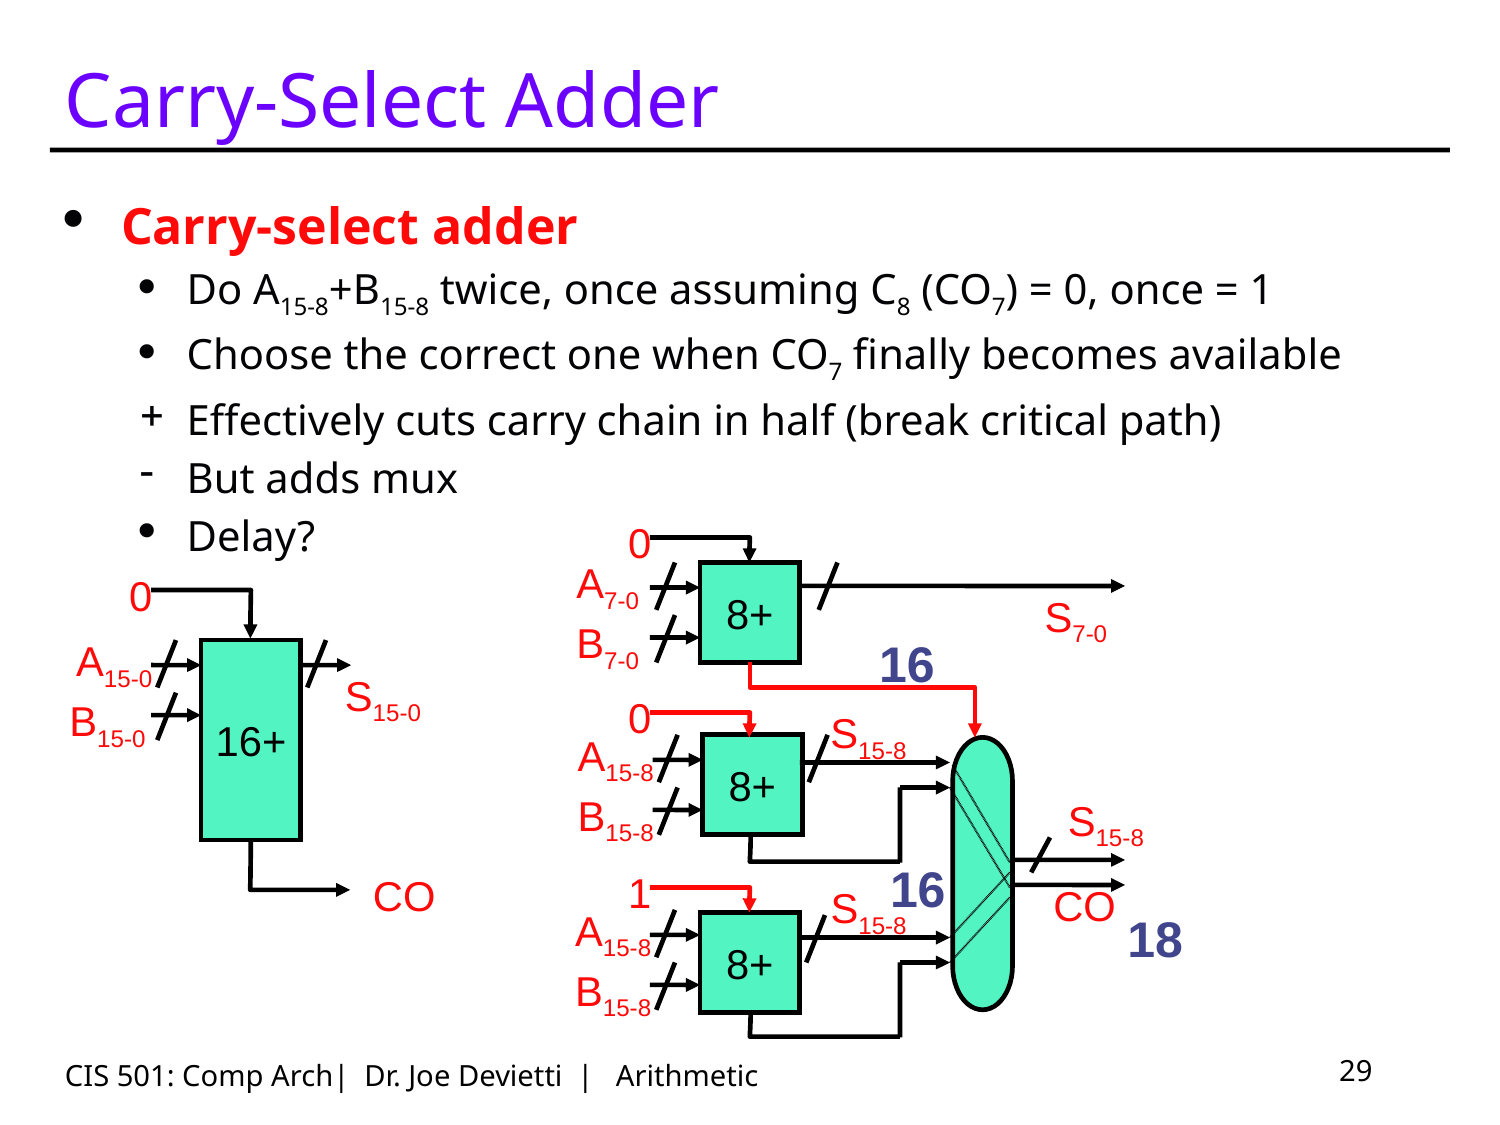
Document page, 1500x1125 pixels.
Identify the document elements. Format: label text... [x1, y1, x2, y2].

text_box 16 [875, 849, 961, 925]
text_box S7-0 [1029, 583, 1123, 655]
text_box 1 [613, 859, 667, 925]
text_box S15-8 [815, 874, 922, 947]
text_box S15-8 [1053, 787, 1159, 859]
text_box 0 [613, 509, 667, 575]
text_box A15-8 [560, 897, 666, 969]
text_box S15-8 [815, 699, 922, 772]
text_box 0 [633, 532, 646, 555]
text_box CO [357, 862, 451, 928]
text_box 8+ [702, 734, 803, 835]
text_box CO [1089, 895, 1109, 918]
text_box S15-0 [329, 662, 436, 734]
text_box 16 [864, 624, 950, 700]
text_box 0 [114, 562, 168, 628]
text_box Carry-select adder Do A15-8+B15-8 twice, once assuming C8 (CO7) = 0, once = 1 Choose the correct one when CO7 finally becomes available Effectively cuts carry chain in half (break critical path) But adds mux Delay? [49, 187, 1450, 598]
text_box 18 [1112, 900, 1198, 975]
text_box Carry-Select Adder [49, 37, 1363, 150]
text_box <number> [1074, 1049, 1388, 1100]
text_box A7-0 [561, 549, 654, 622]
text_box B15-8 [562, 794, 669, 854]
text_box B15-0 [54, 687, 161, 759]
text_box 16+ [200, 640, 301, 840]
text_box 8+ [699, 912, 800, 1013]
text_box A15-0 [161, 670, 168, 700]
text_box A15-0 [61, 627, 168, 687]
text_box B7-0 [561, 622, 654, 682]
text_box CO [1038, 872, 1131, 938]
text_box B15-8 [560, 969, 666, 1029]
text_box [952, 737, 1013, 1010]
text_box 0 [633, 707, 646, 730]
text_box CIS 501: Comp Arch| Dr. Joe Devietti | Arithmetic [49, 1049, 988, 1100]
text_box A15-8 [562, 722, 669, 794]
text_box 0 [613, 684, 667, 750]
text_box [952, 925, 959, 932]
text_box [952, 795, 1002, 922]
text_box 8+ [699, 562, 800, 663]
